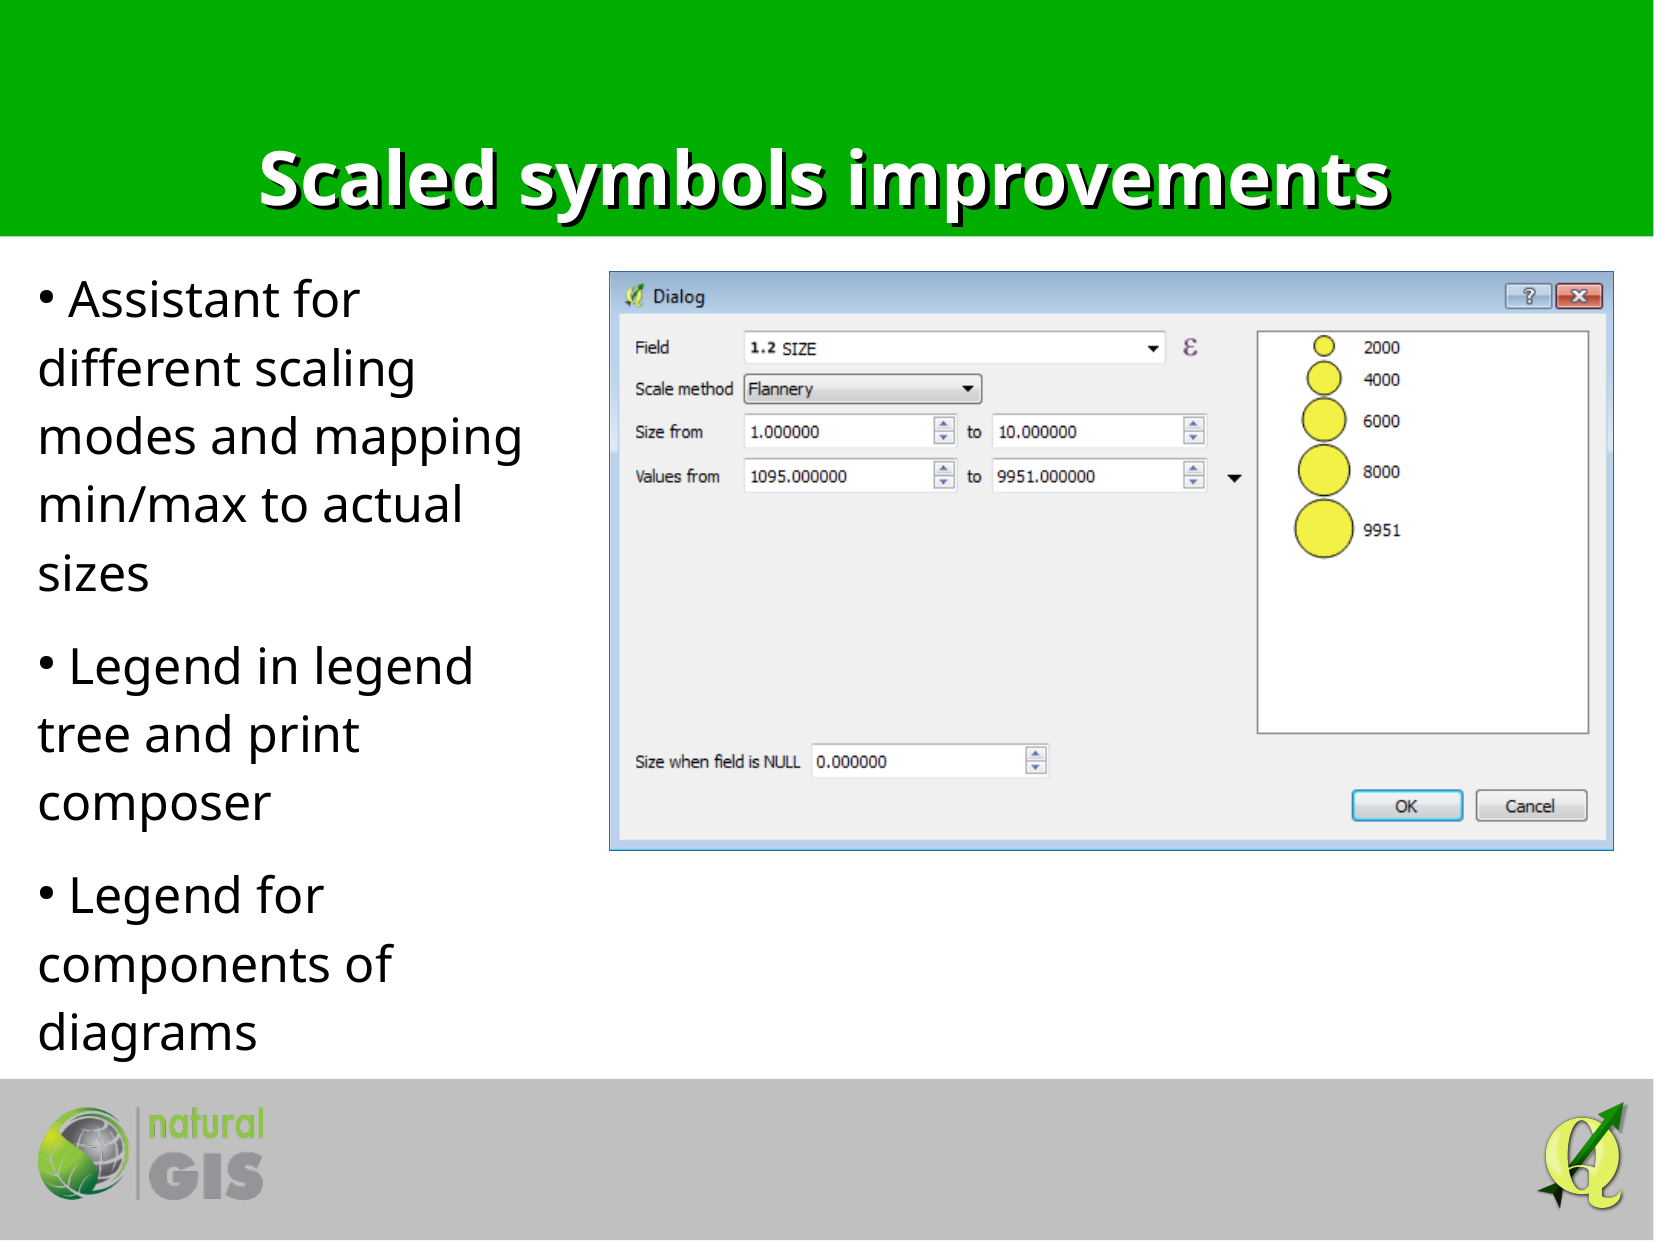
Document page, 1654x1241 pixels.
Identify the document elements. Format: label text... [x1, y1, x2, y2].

picture [609, 271, 1614, 851]
picture [1524, 1093, 1641, 1222]
picture [33, 1100, 271, 1208]
text_box Assistant for different scaling modes and mapping min/max to actual sizes Legend in legend tree and print composer Legend for components of diagrams [22, 257, 578, 919]
text_box Scaled symbols improvements [15, 66, 1636, 300]
text_box [0, 0, 1654, 237]
text_box [0, 1078, 1654, 1241]
